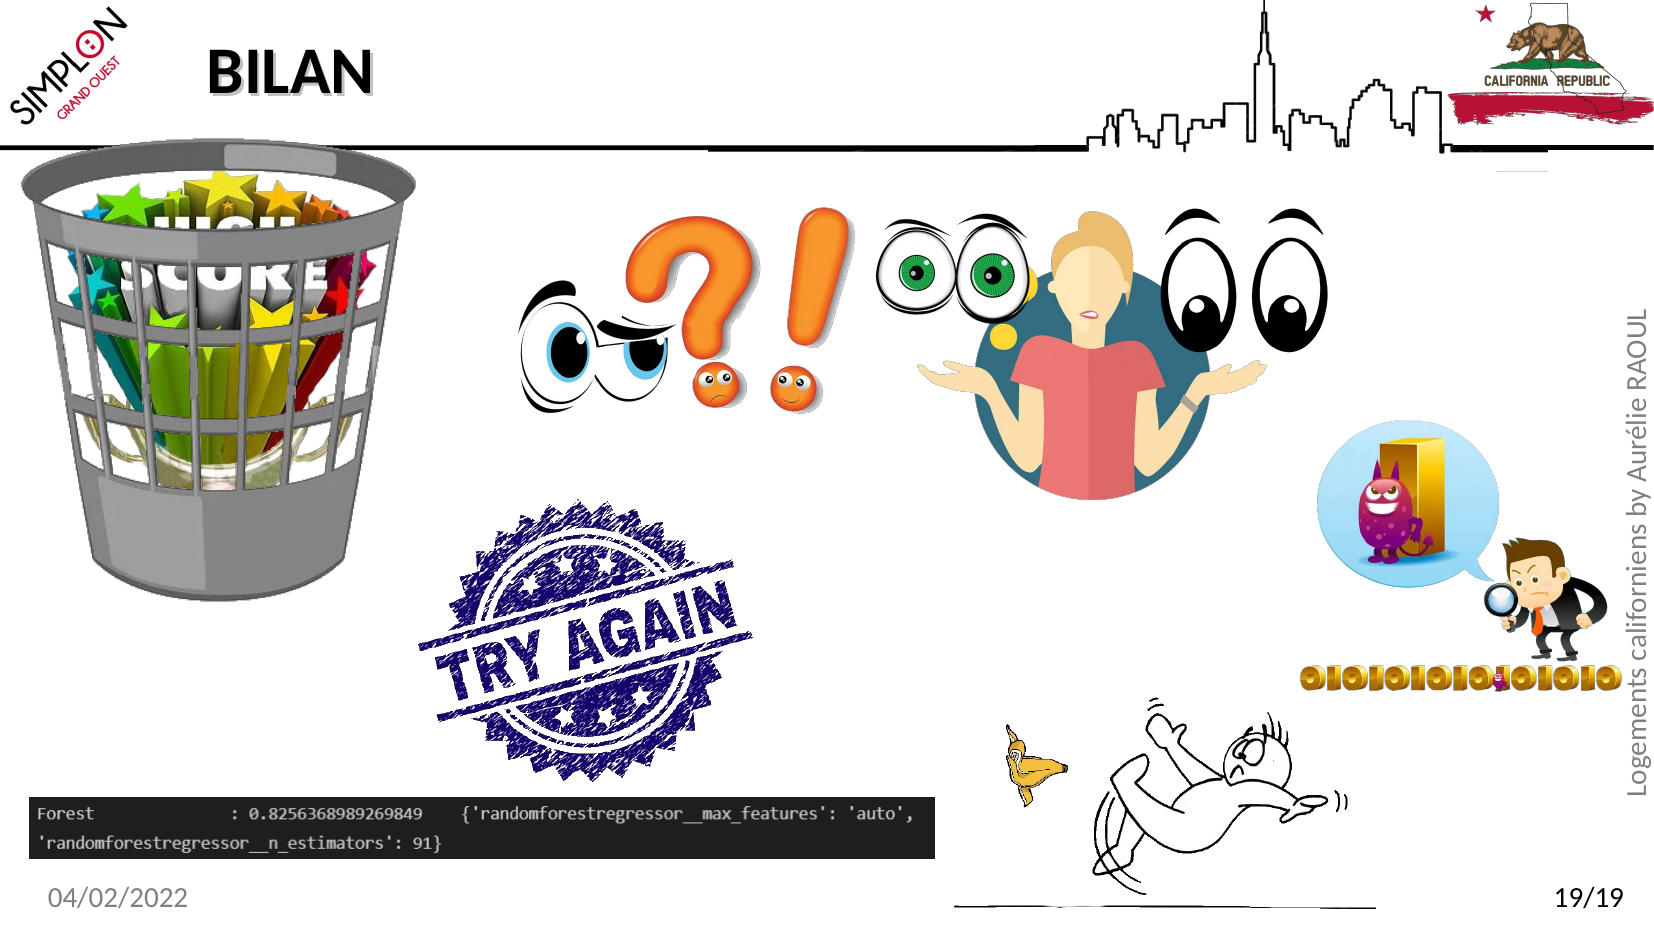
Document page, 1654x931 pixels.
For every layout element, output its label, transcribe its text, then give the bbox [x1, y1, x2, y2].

picture [2, 2, 935, 859]
picture [869, 206, 1329, 502]
title BILAN [206, 24, 1447, 129]
picture [514, 206, 857, 416]
picture [708, 0, 1654, 172]
picture [944, 413, 1625, 916]
